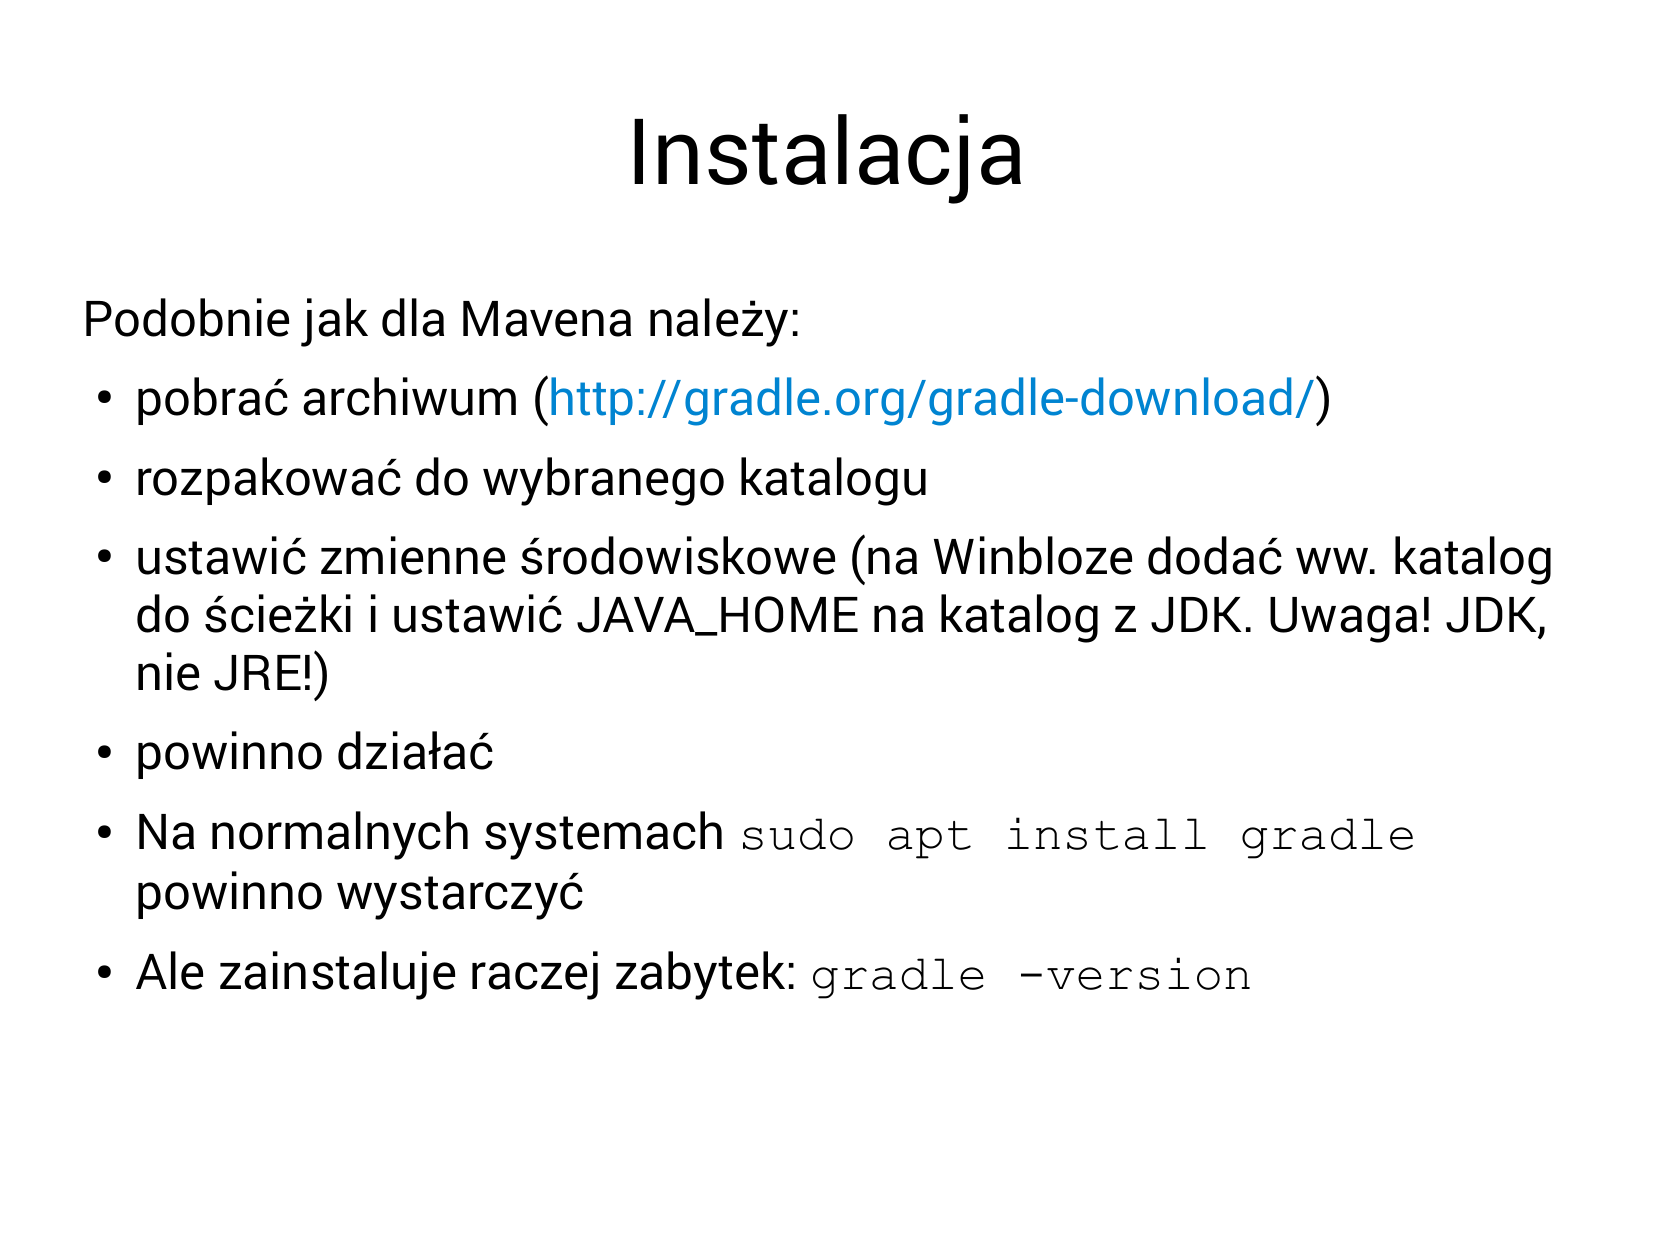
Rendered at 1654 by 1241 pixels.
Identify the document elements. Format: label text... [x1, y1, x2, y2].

list Podobnie jak dla Mavena należy: pobrać archiwum (http://gradle.org/gradle-download/) rozpakować do wybranego katalogu ustawić zmienne środowiskowe (na Winbloze dodać ww. katalog do ścieżki i ustawić JAVA_HOME na katalog z JDK. Uwaga! JDK, nie JRE!) powinno działać Na normalnych systemach sudo apt install gradle powinno wystarczyć Ale zainstaluje raczej zabytek: gradle -version [82, 290, 1571, 1010]
title Instalacja [82, 49, 1571, 257]
